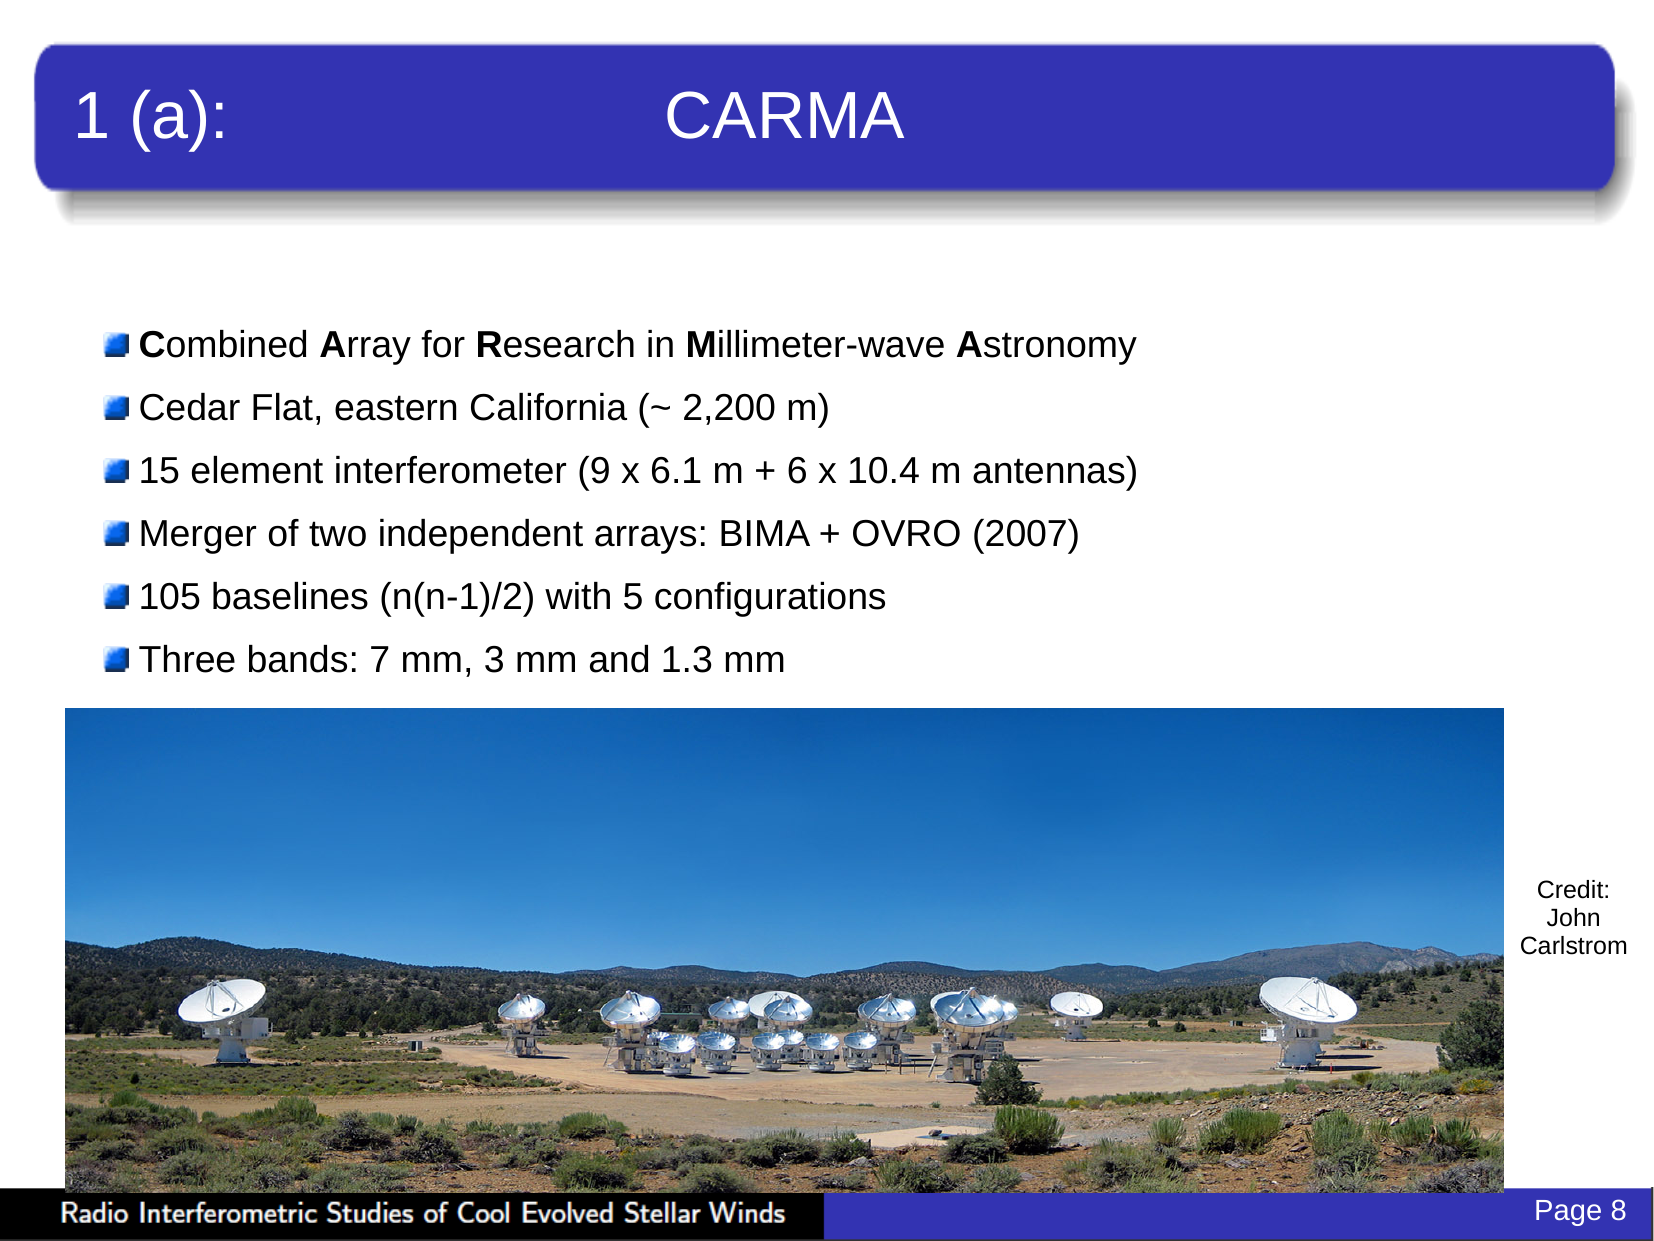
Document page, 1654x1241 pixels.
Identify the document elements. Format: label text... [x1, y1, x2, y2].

text_box Credit: John Carlstrom [1500, 868, 1648, 987]
picture [0, 708, 1654, 1241]
text_box 1 (a): CARMA [59, 70, 1595, 189]
picture [103, 667, 129, 672]
text_box Page 8 [814, 1187, 1642, 1235]
picture [23, 29, 1648, 237]
text_box Combined Array for Research in Millimeter-wave Astronomy Cedar Flat, eastern California (~ 2,200 m) 15 element interferometer (9 x 6.1 m + 6 x 10.4 m antennas) Merger of two independent arrays: BIMA + OVRO (2007) 105 baselines (n(n-1)/2) with 5 configurations Three bands: 7 mm, 3 mm and 1.3 mm [88, 295, 1536, 667]
